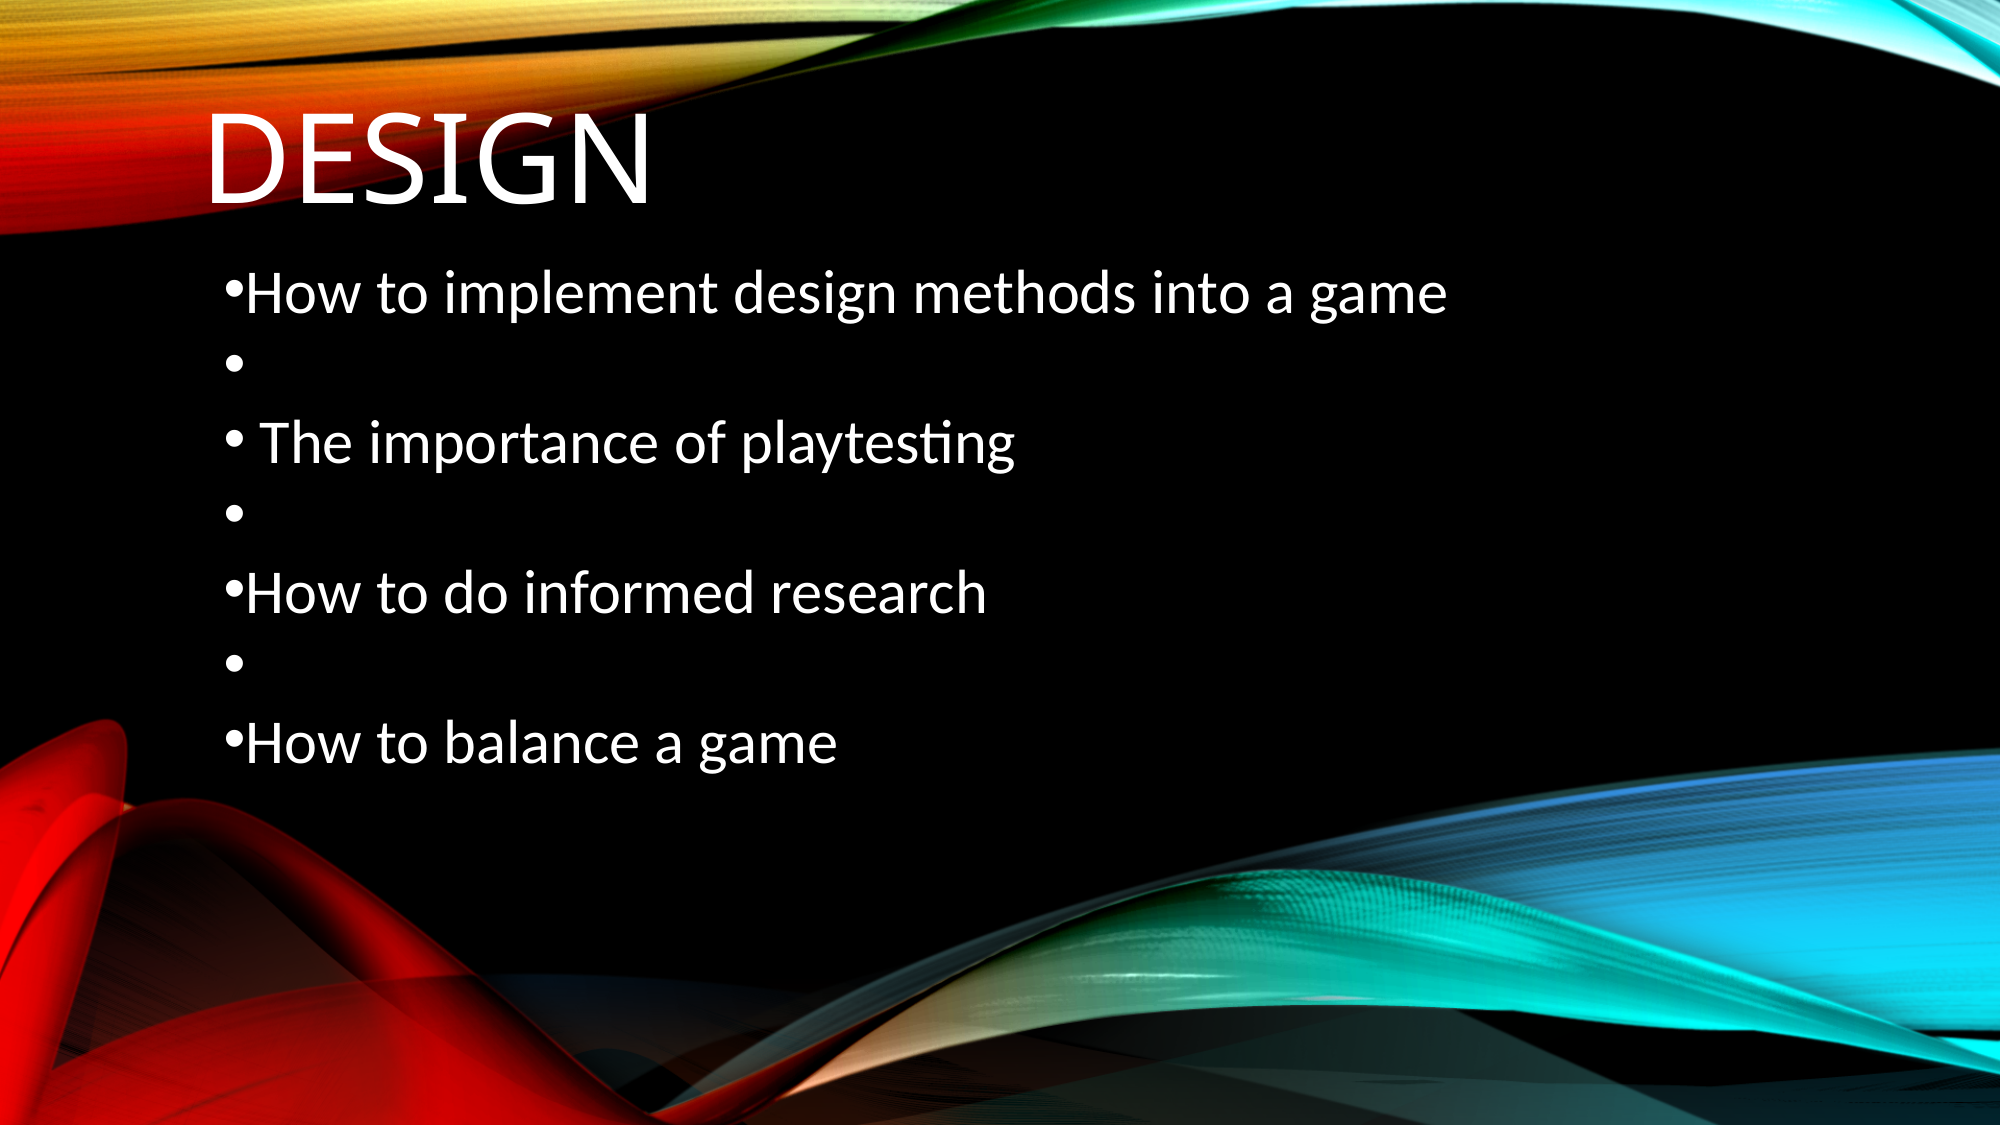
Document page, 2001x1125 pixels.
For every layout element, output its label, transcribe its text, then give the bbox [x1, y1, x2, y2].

title Design [185, 88, 1000, 231]
text_box How to implement design methods into a game The importance of playtesting How to do informed research How to balance a game [208, 243, 1603, 789]
